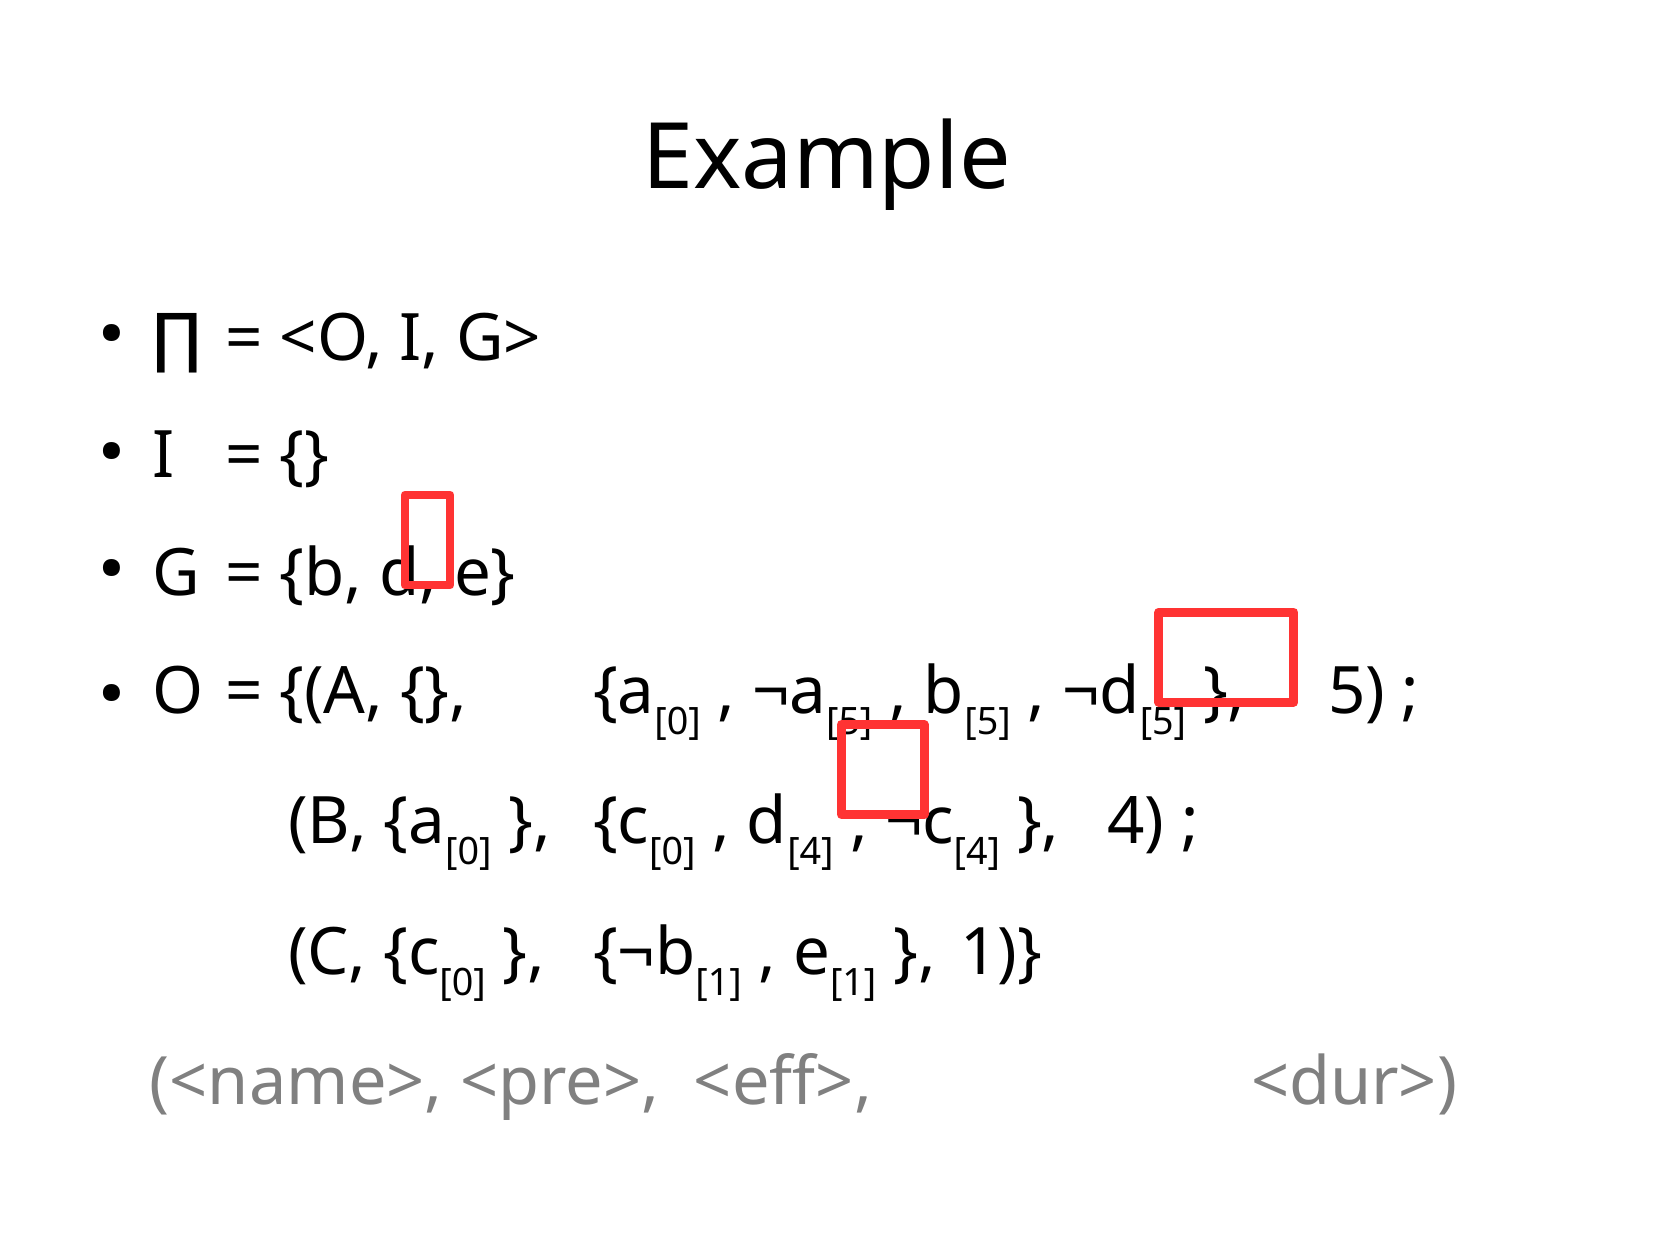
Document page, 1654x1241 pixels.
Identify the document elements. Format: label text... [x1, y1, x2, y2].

text_box (<name>, <pre>, <eff>, <dur>) [135, 1025, 1654, 1200]
list ∏ = <O, I, G> I = {} G = {b, d, e} O = {(A, {}, {a[0] , ¬a[5] , b[5] , ¬d[5] }, 5) ; (B, {a[0] }, {c[0] , d[4] , ¬c[4] }, 4) ; (C, {c[0] }, {¬b[1] , e[1] }, 1)} [82, 290, 1571, 1010]
title Example [82, 49, 1571, 257]
